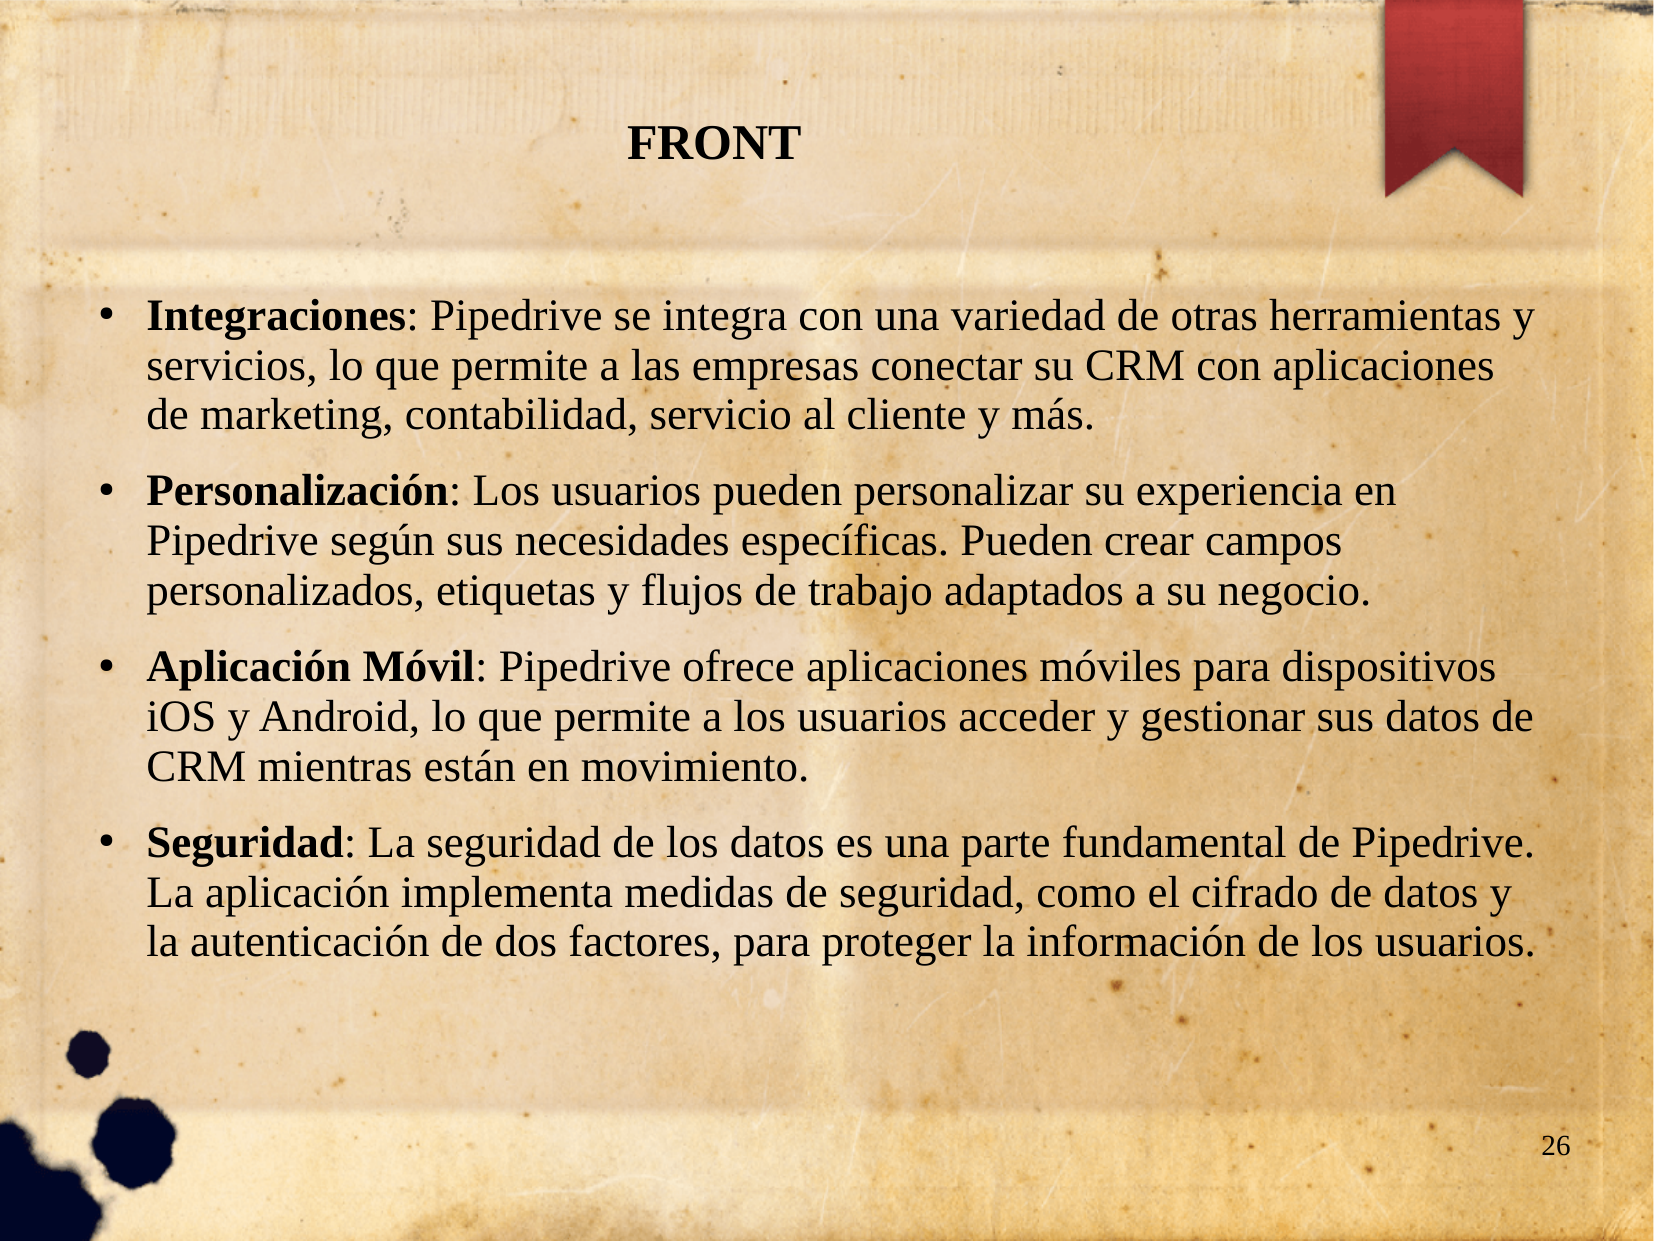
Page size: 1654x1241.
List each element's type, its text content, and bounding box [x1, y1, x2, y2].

title FRONT [82, 49, 1347, 237]
list Integraciones: Pipedrive se integra con una variedad de otras herramientas y servicios, lo que permite a las empresas conectar su CRM con aplicaciones de marketing, contabilidad, servicio al cliente y más. Personalización: Los usuarios pueden personalizar su experiencia en Pipedrive según sus necesidades específicas. Pueden crear campos personalizados, etiquetas y flujos de trabajo adaptados a su negocio. Aplicación Móvil: Pipedrive ofrece aplicaciones móviles para dispositivos iOS y Android, lo que permite a los usuarios acceder y gestionar sus datos de CRM mientras están en movimiento. Seguridad: La seguridad de los datos es una parte fundamental de Pipedrive. La aplicación implementa medidas de seguridad, como el cifrado de datos y la autenticación de dos factores, para proteger la información de los usuarios. [82, 290, 1538, 1010]
picture [0, 0, 1654, 1241]
